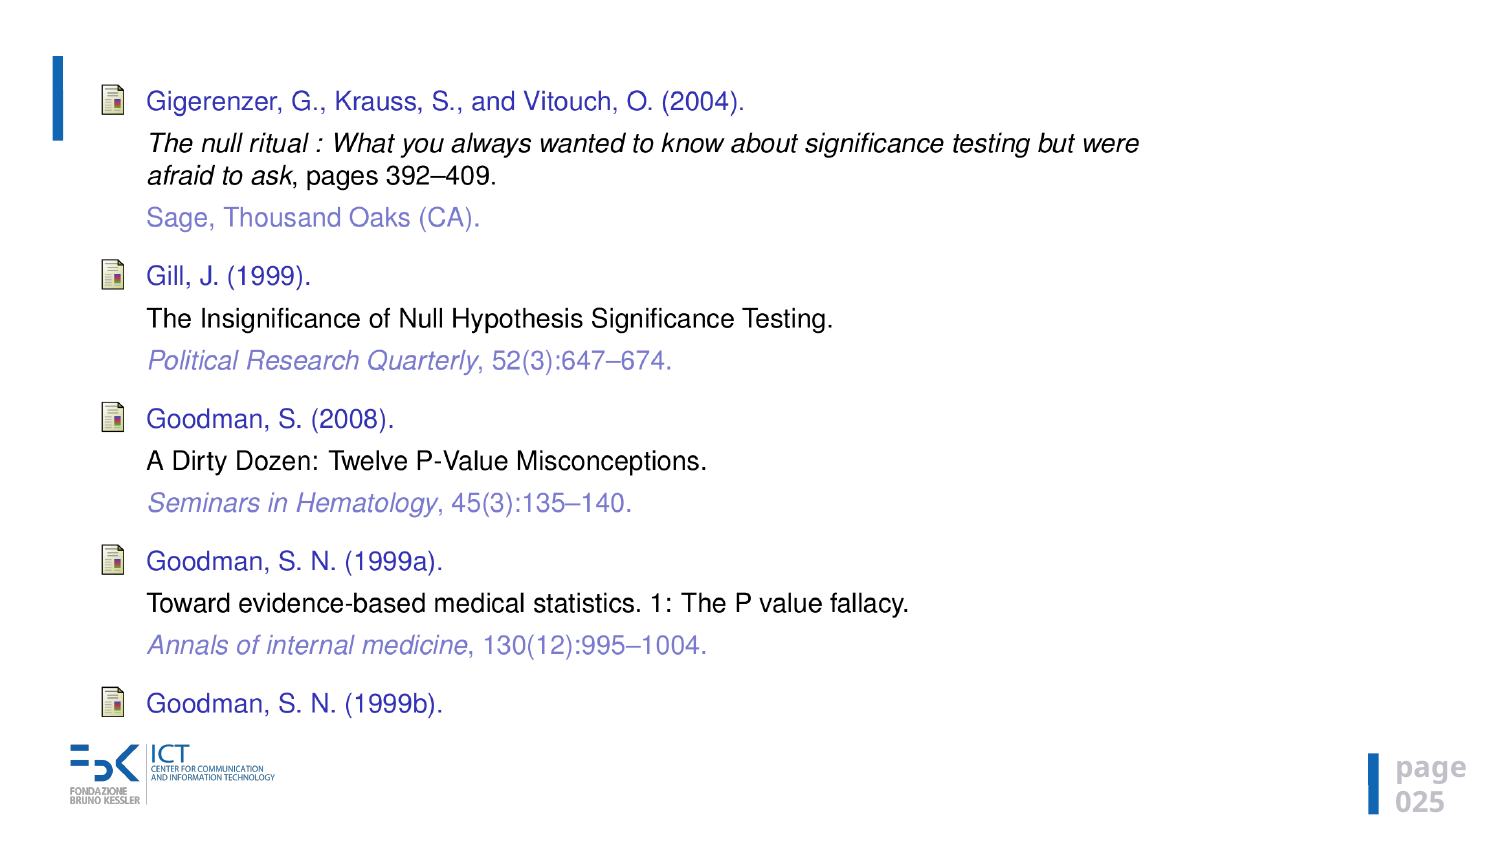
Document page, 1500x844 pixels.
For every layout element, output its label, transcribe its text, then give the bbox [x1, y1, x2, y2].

picture [57, 728, 290, 815]
slide_number page 0<number> [1387, 744, 1500, 823]
picture [99, 81, 1143, 719]
